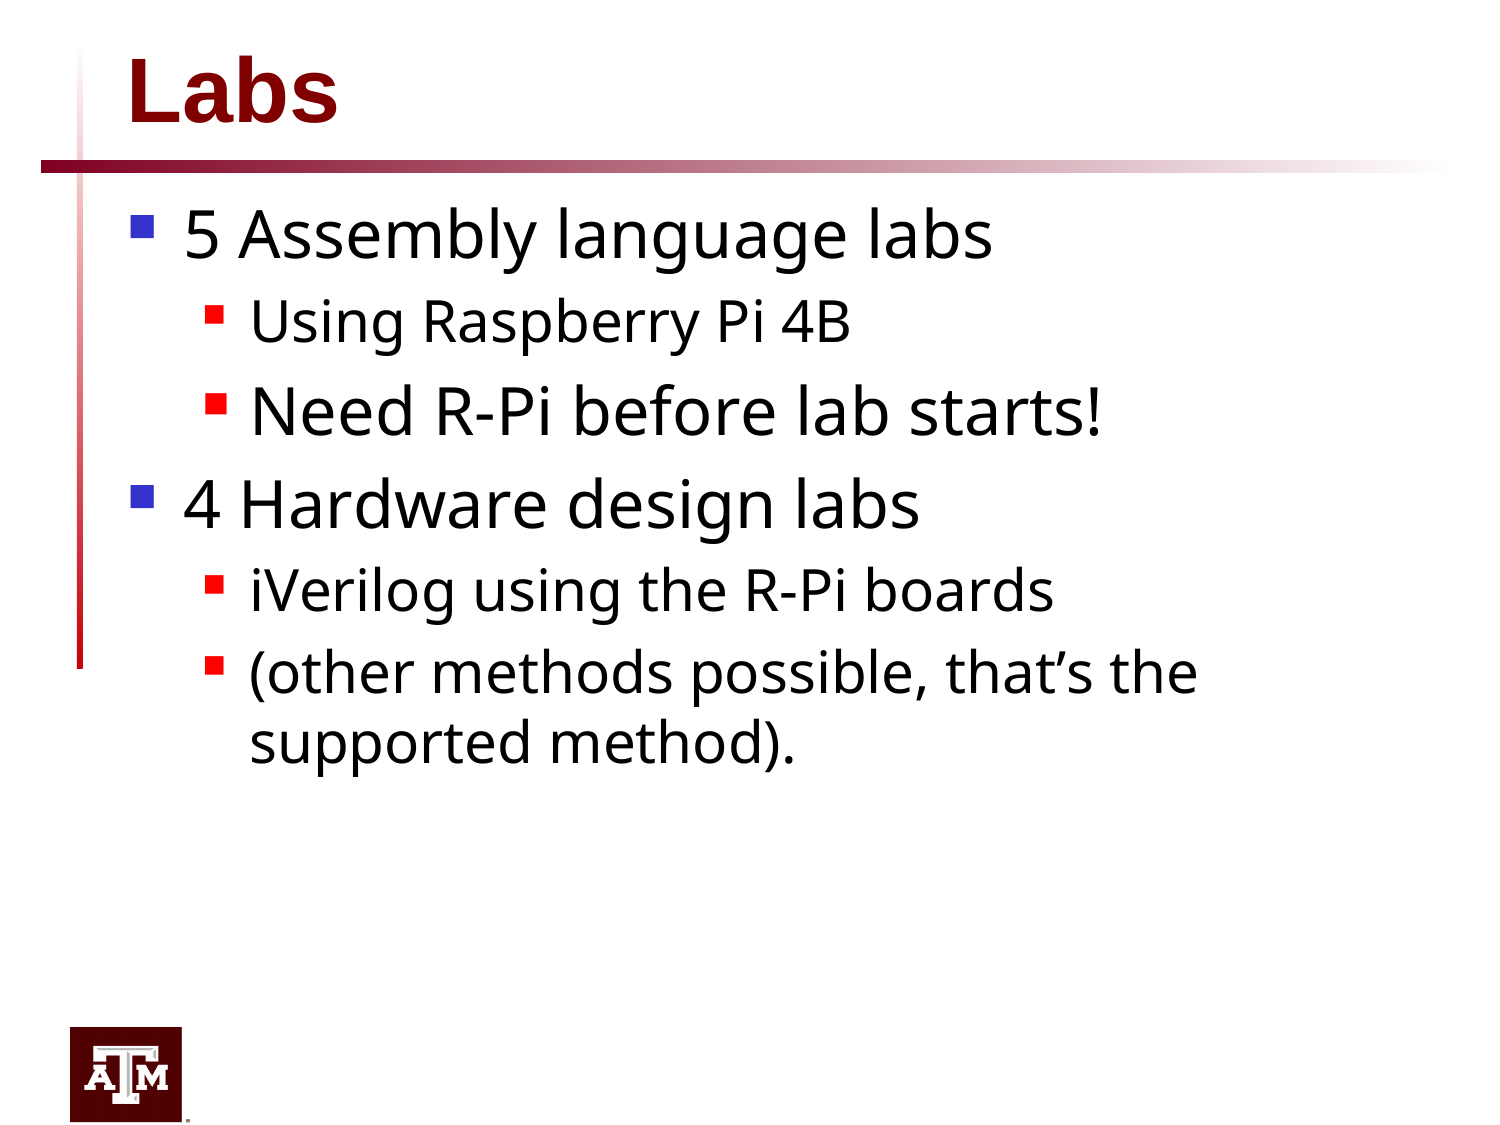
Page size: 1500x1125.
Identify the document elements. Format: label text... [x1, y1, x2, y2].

list 5 Assembly language labs Using Raspberry Pi 4B Need R-Pi before lab starts! 4 Hardware design labs iVerilog using the R-Pi boards (other methods possible, that’s the supported method). [112, 184, 1469, 838]
title Labs [112, 15, 1468, 149]
picture [60, 1023, 196, 1125]
